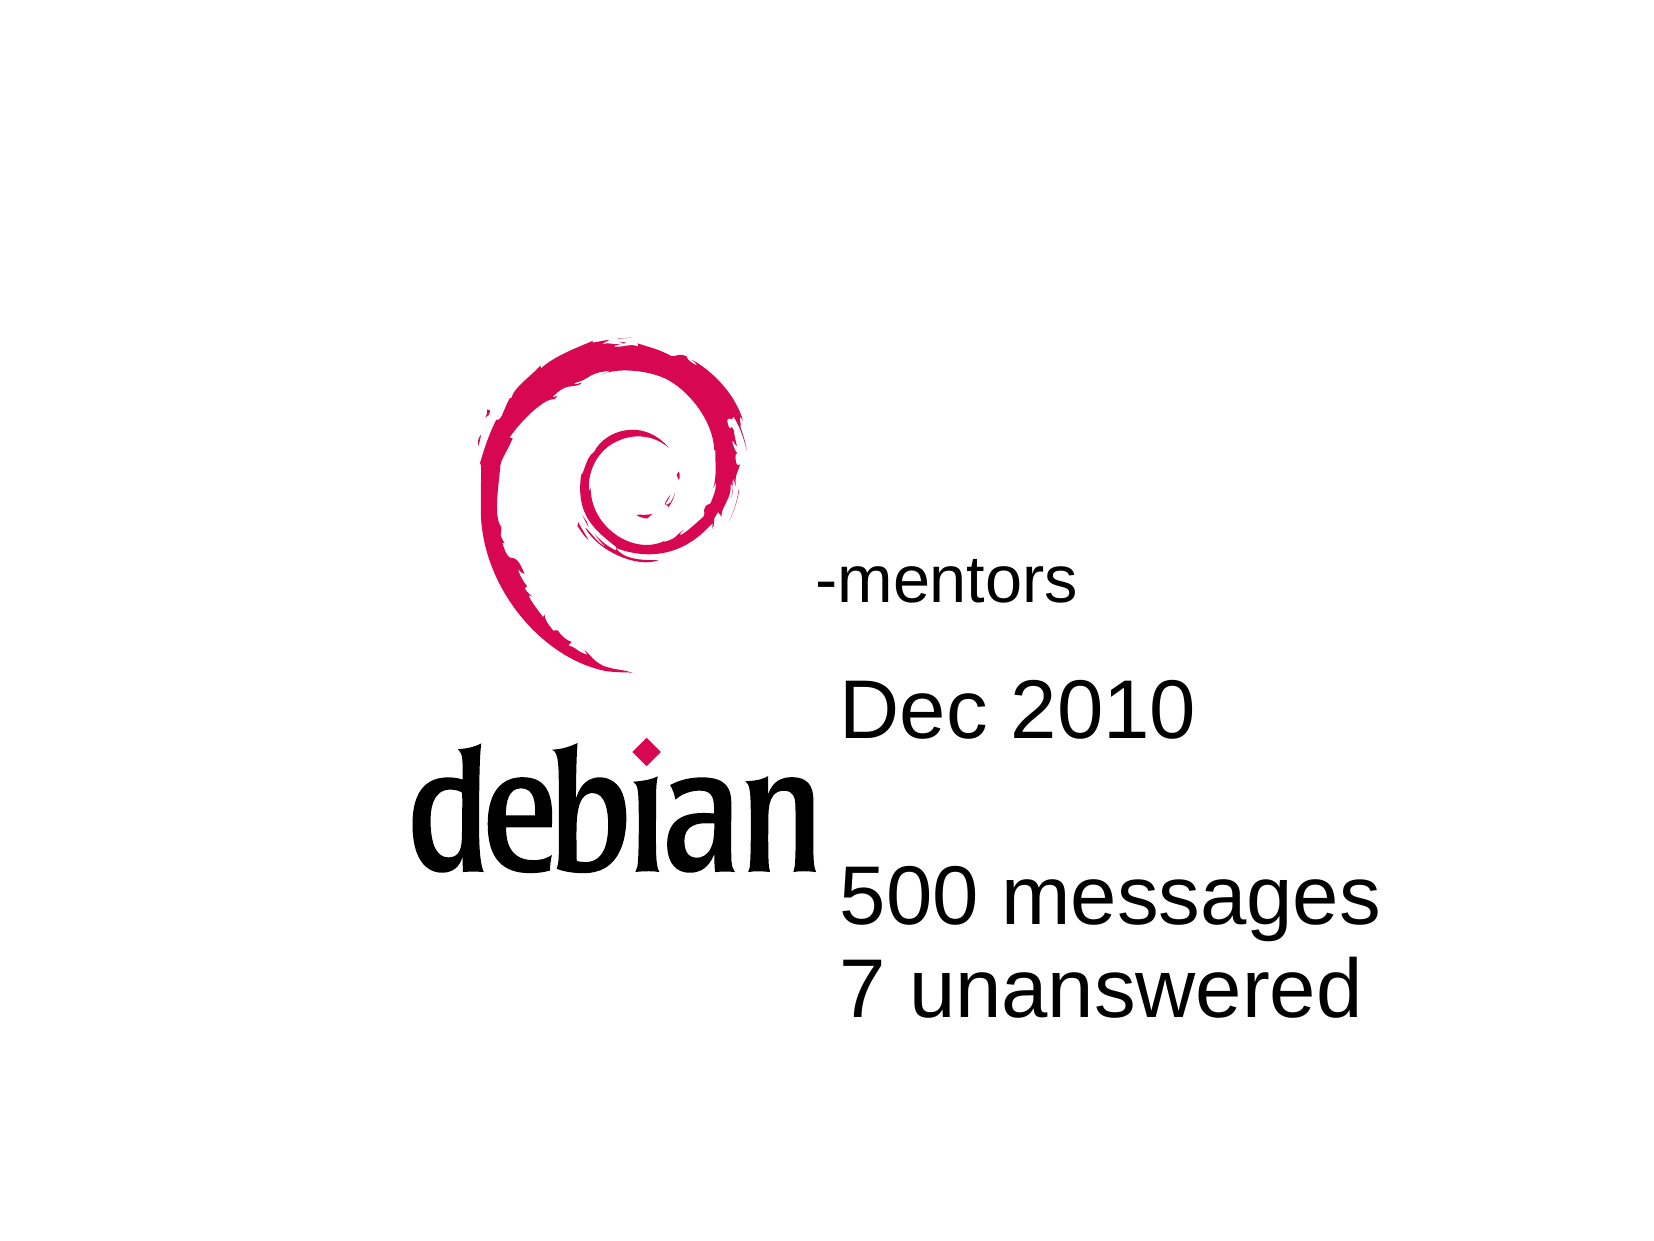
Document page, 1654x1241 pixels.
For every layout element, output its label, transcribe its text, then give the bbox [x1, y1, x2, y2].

picture [412, 337, 817, 874]
subtitle -mentors [82, 49, 1571, 1109]
text_box Dec 2010 500 messages 7 unanswered [825, 655, 1654, 1163]
